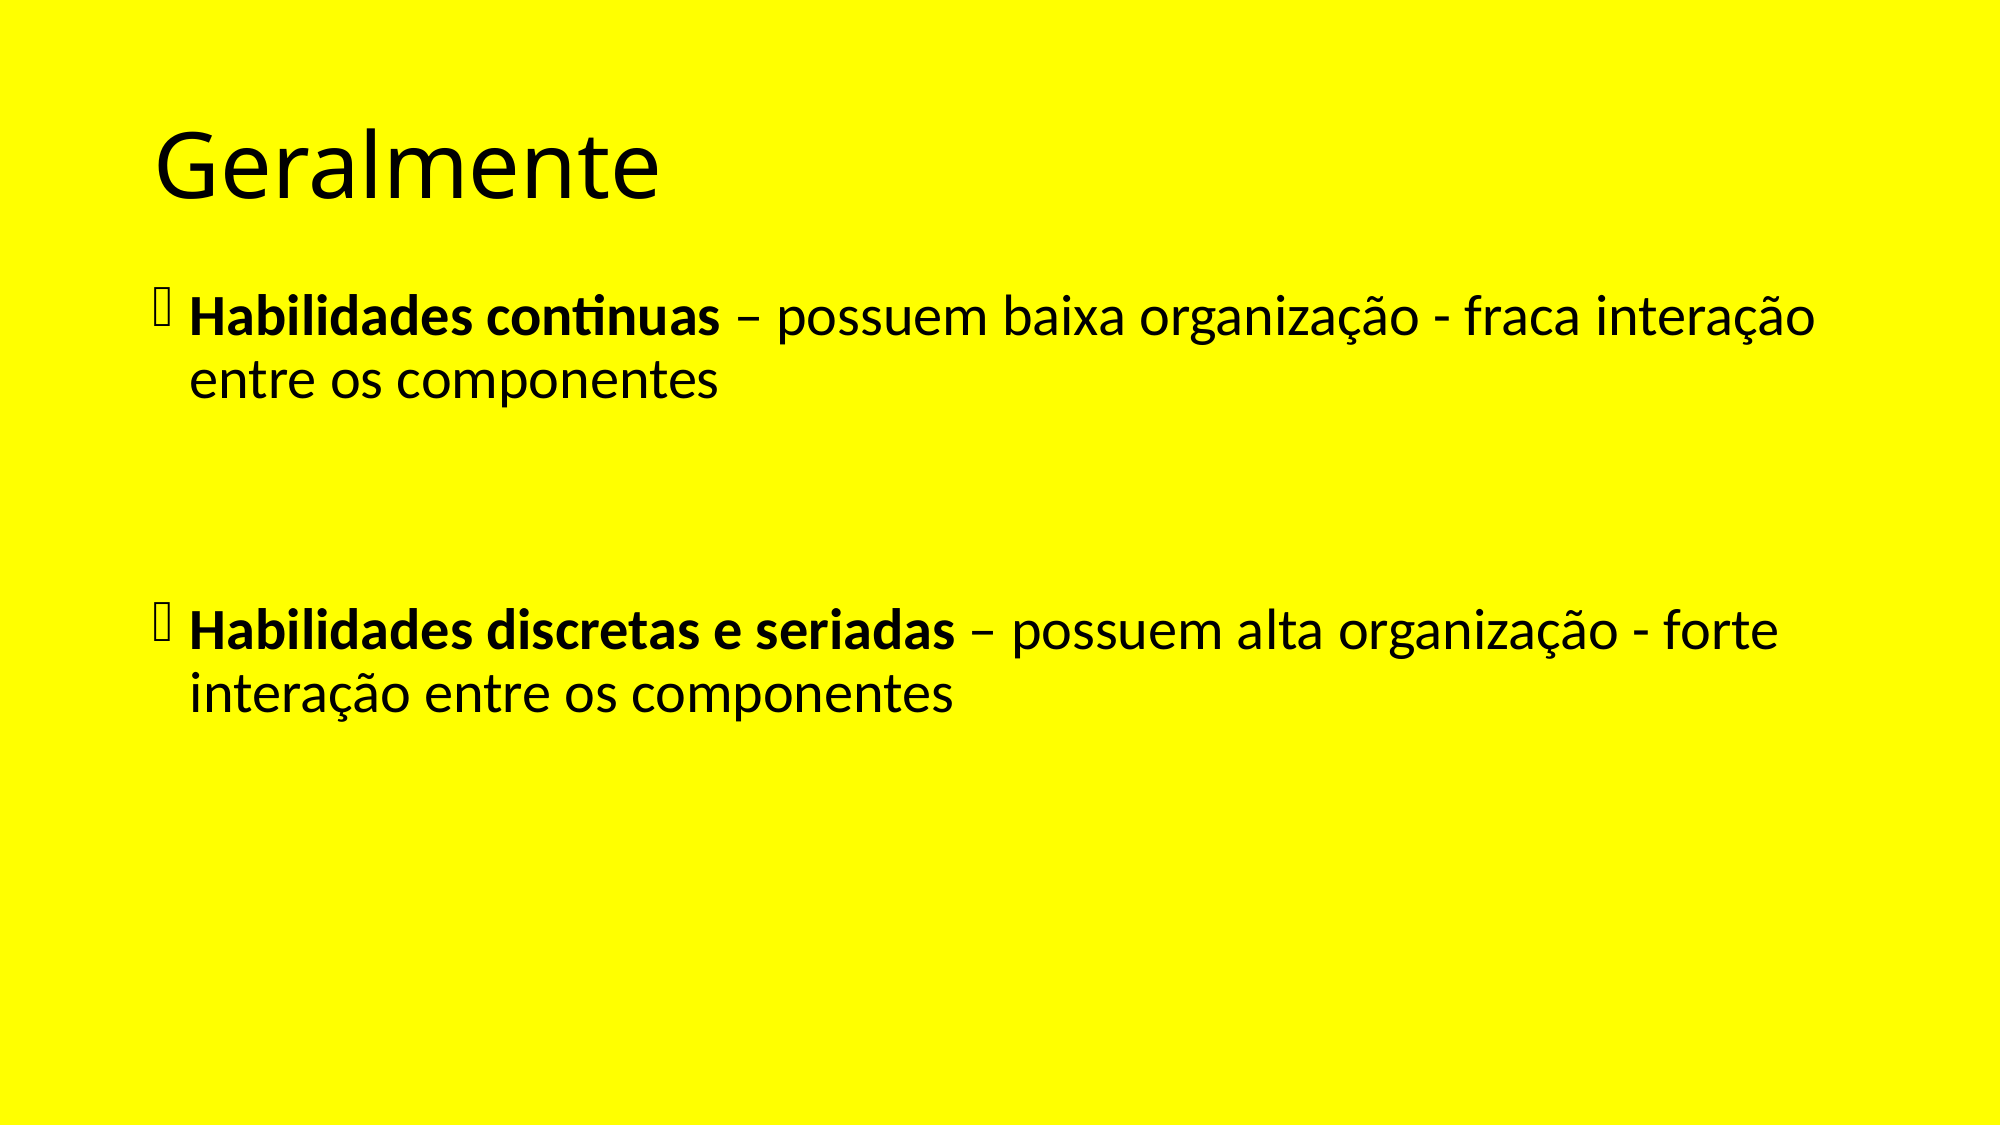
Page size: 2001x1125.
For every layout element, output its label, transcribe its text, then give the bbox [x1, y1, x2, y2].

title Geralmente [138, 60, 1864, 278]
list Habilidades continuas – possuem baixa organização - fraca interação entre os componentes Habilidades discretas e seriadas – possuem alta organização - forte interação entre os componentes [137, 277, 1863, 992]
